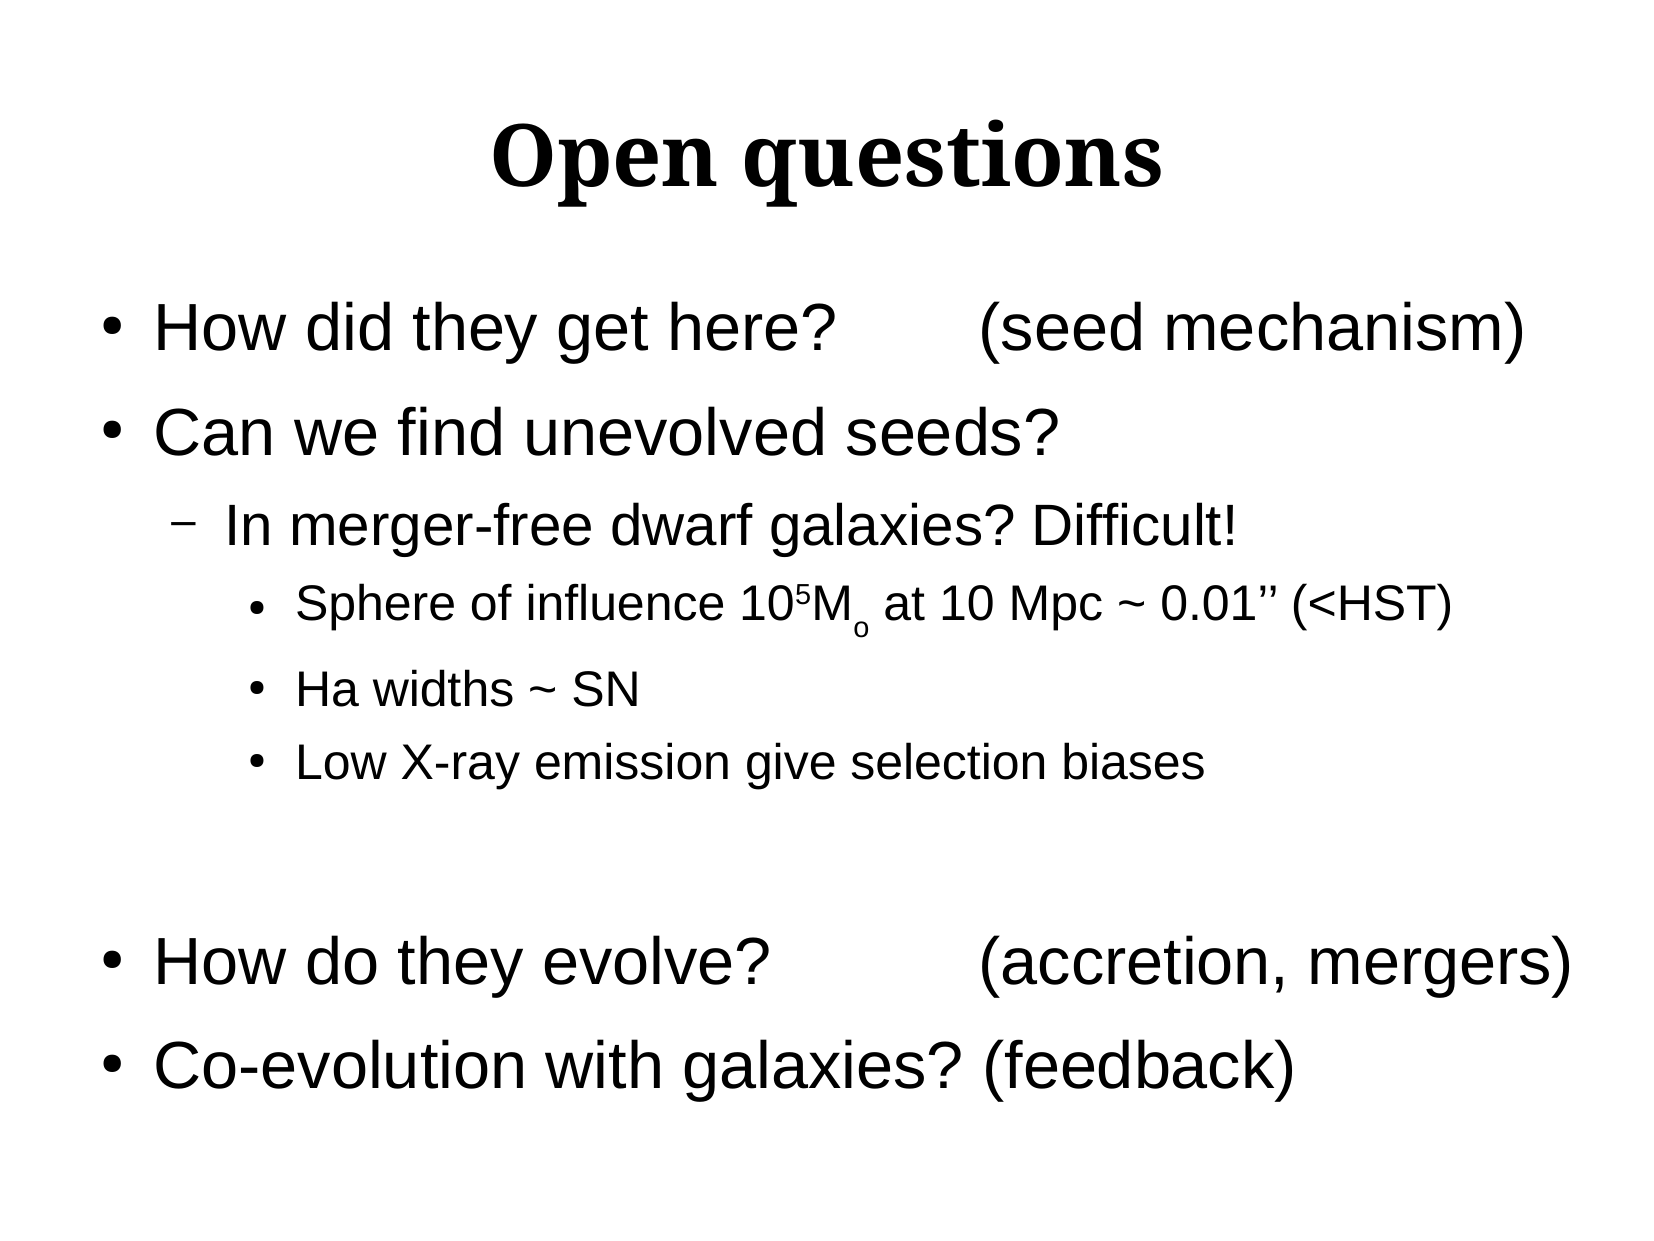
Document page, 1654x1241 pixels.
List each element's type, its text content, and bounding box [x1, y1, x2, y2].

title Open questions [82, 49, 1571, 257]
list How did they get here? (seed mechanism) Can we find unevolved seeds? In merger-free dwarf galaxies? Difficult! Sphere of influence 105Mo at 10 Mpc ~ 0.01’’ (<HST) Ha widths ~ SN Low X-ray emission give selection biases How do they evolve? (accretion, mergers) Co-evolution with galaxies? (feedback) [82, 290, 1613, 1126]
